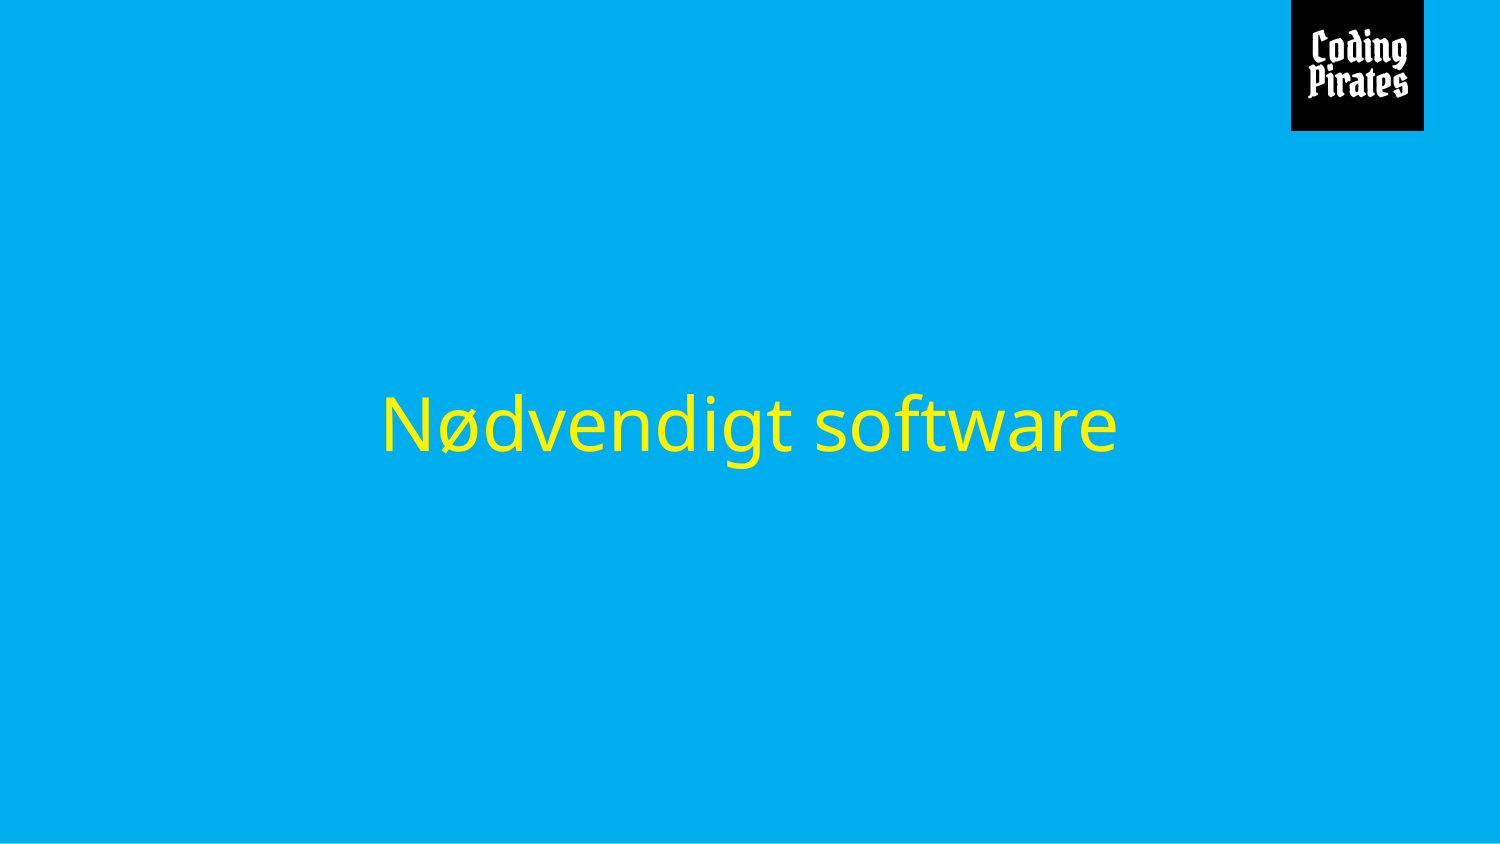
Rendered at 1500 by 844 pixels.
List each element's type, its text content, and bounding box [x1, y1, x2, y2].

picture [1292, 0, 1423, 130]
title Nødvendigt software [51, 352, 1449, 491]
